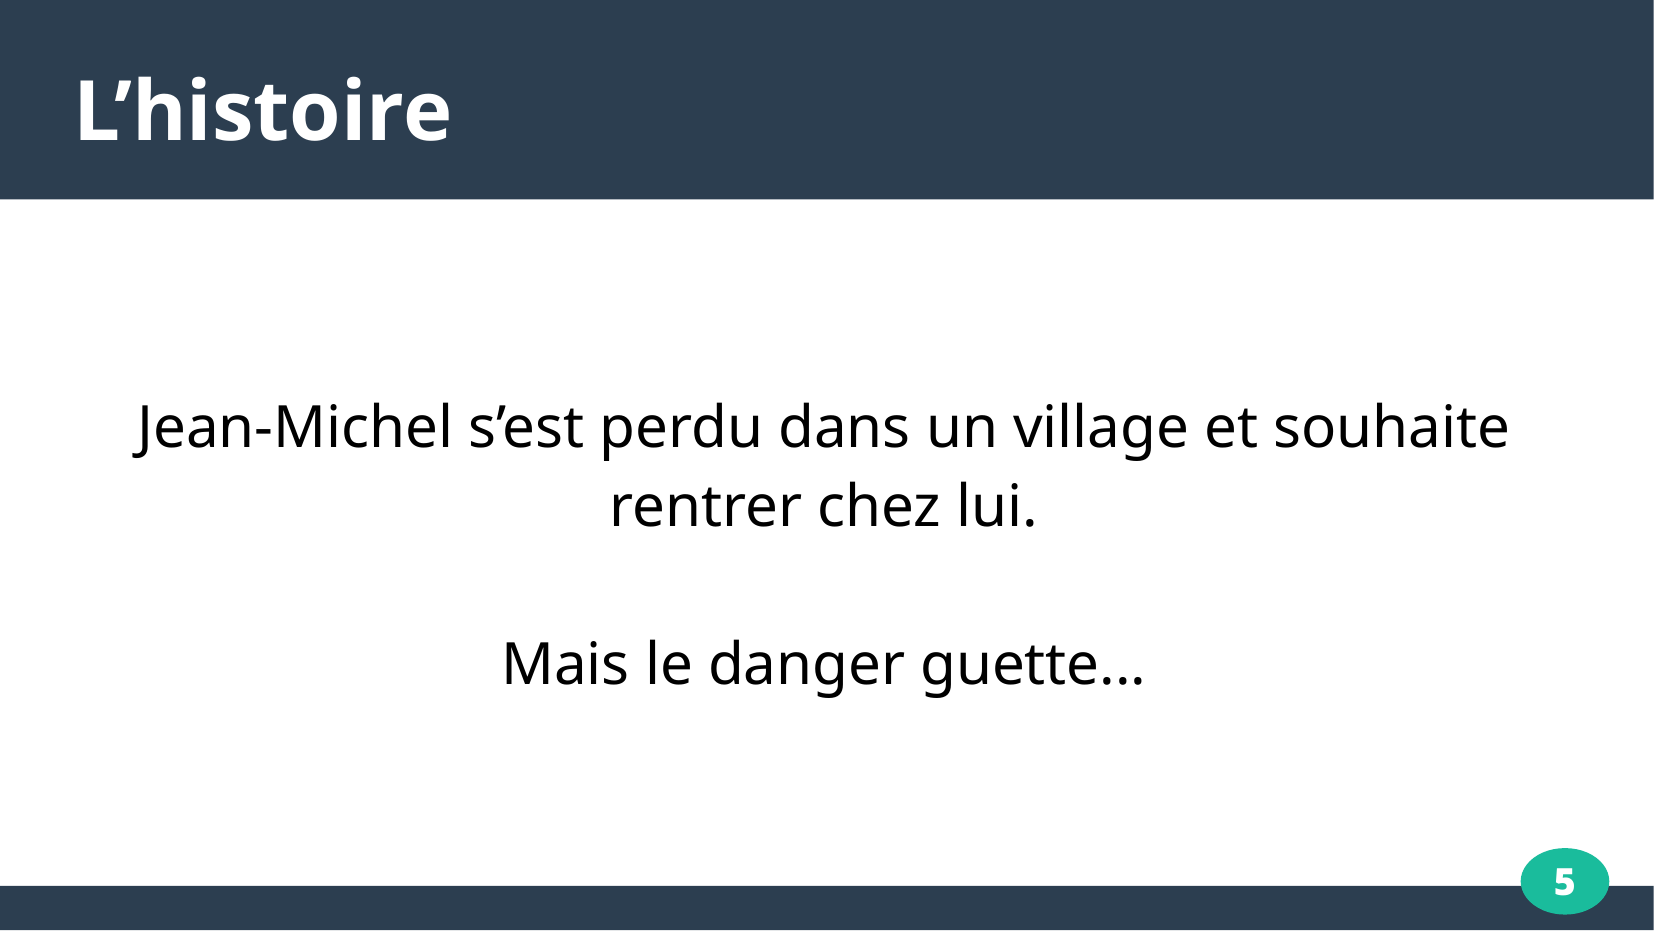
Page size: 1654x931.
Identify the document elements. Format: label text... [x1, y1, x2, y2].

text_box L’histoire [59, 44, 1506, 161]
text_box Jean-Michel s’est perdu dans un village et souhaite rentrer chez lui. Mais le danger guette... [70, 377, 1577, 654]
